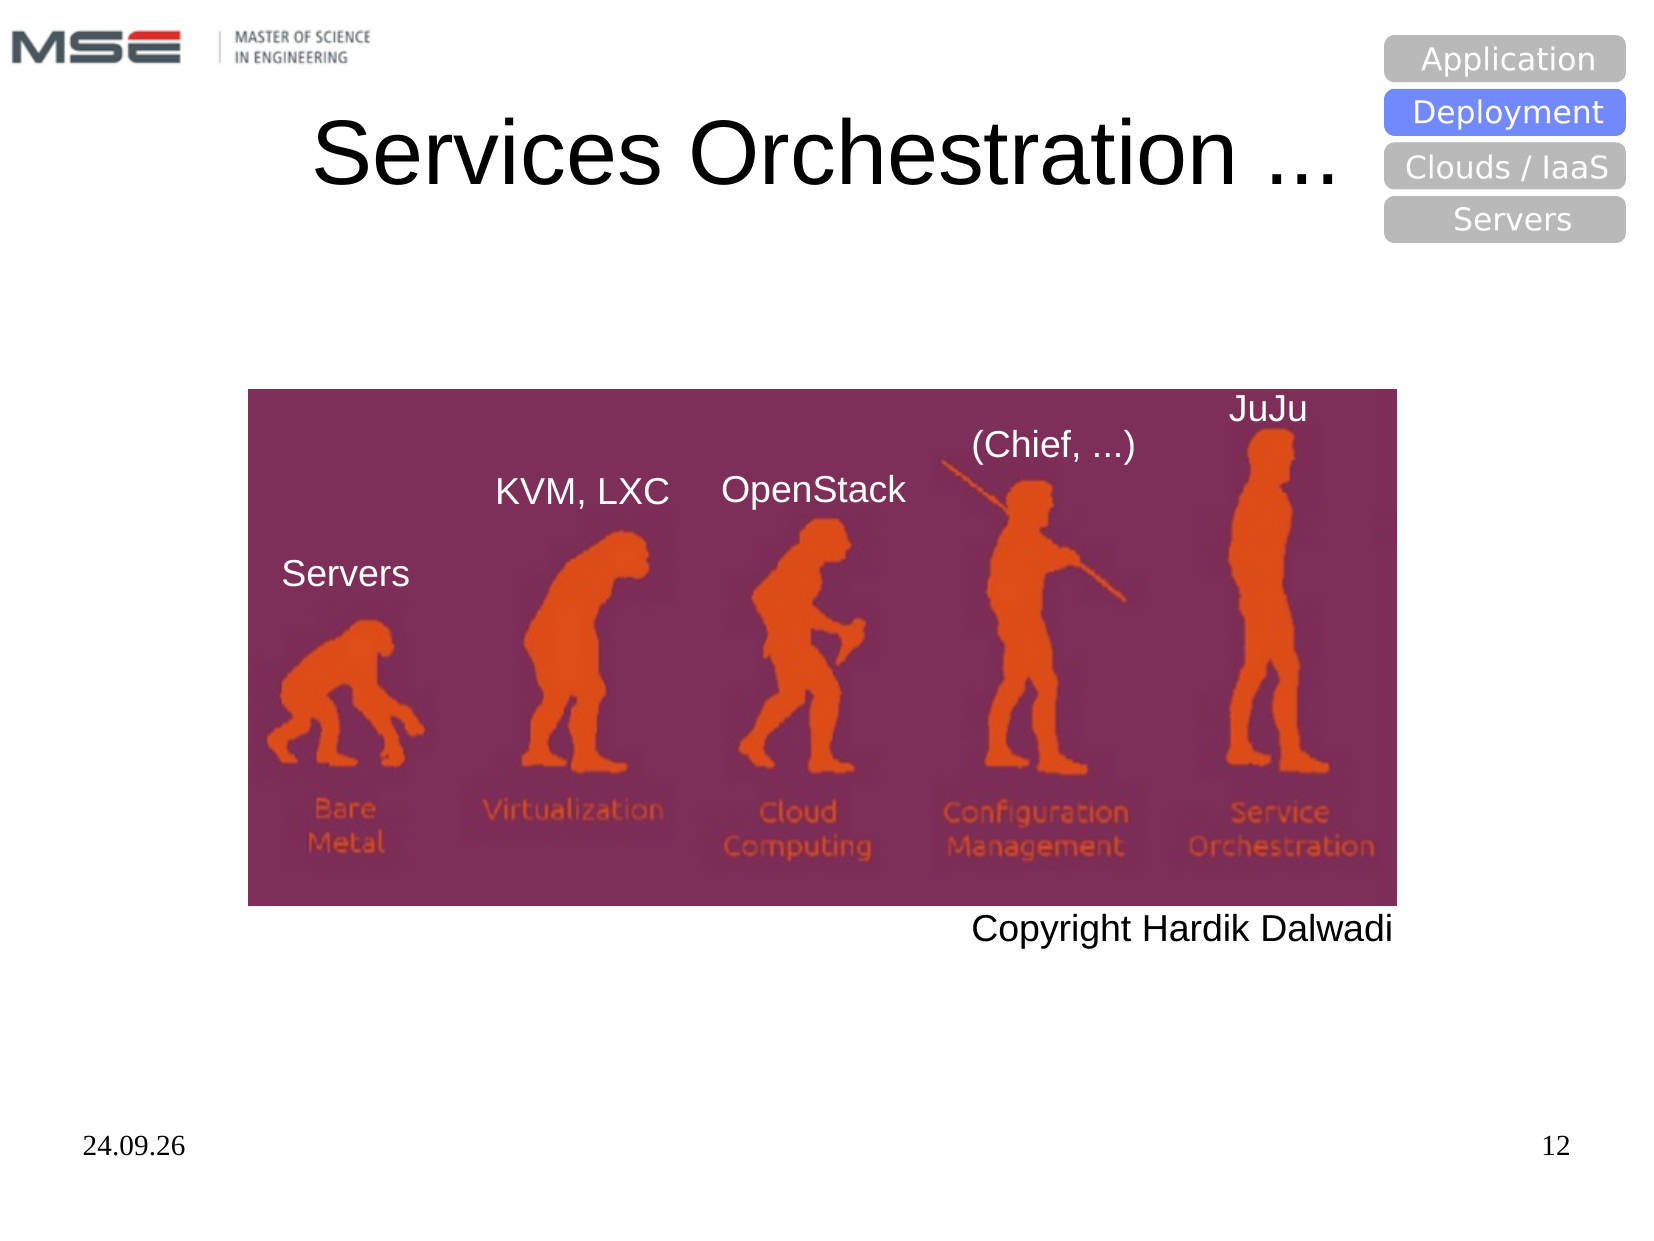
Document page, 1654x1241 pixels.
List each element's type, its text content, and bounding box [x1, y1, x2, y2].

text_box KVM, LXC [480, 462, 686, 520]
title Services Orchestration ... [82, 49, 1571, 257]
text_box JuJu [1214, 380, 1323, 438]
picture [3, 0, 402, 107]
text_box Copyright Hardik Dalwadi [956, 899, 1409, 957]
text_box Servers [266, 545, 426, 603]
picture [248, 389, 1397, 906]
picture [1384, 35, 1626, 243]
text_box OpenStack [706, 460, 922, 518]
text_box (Chief, ...) [956, 415, 1152, 473]
